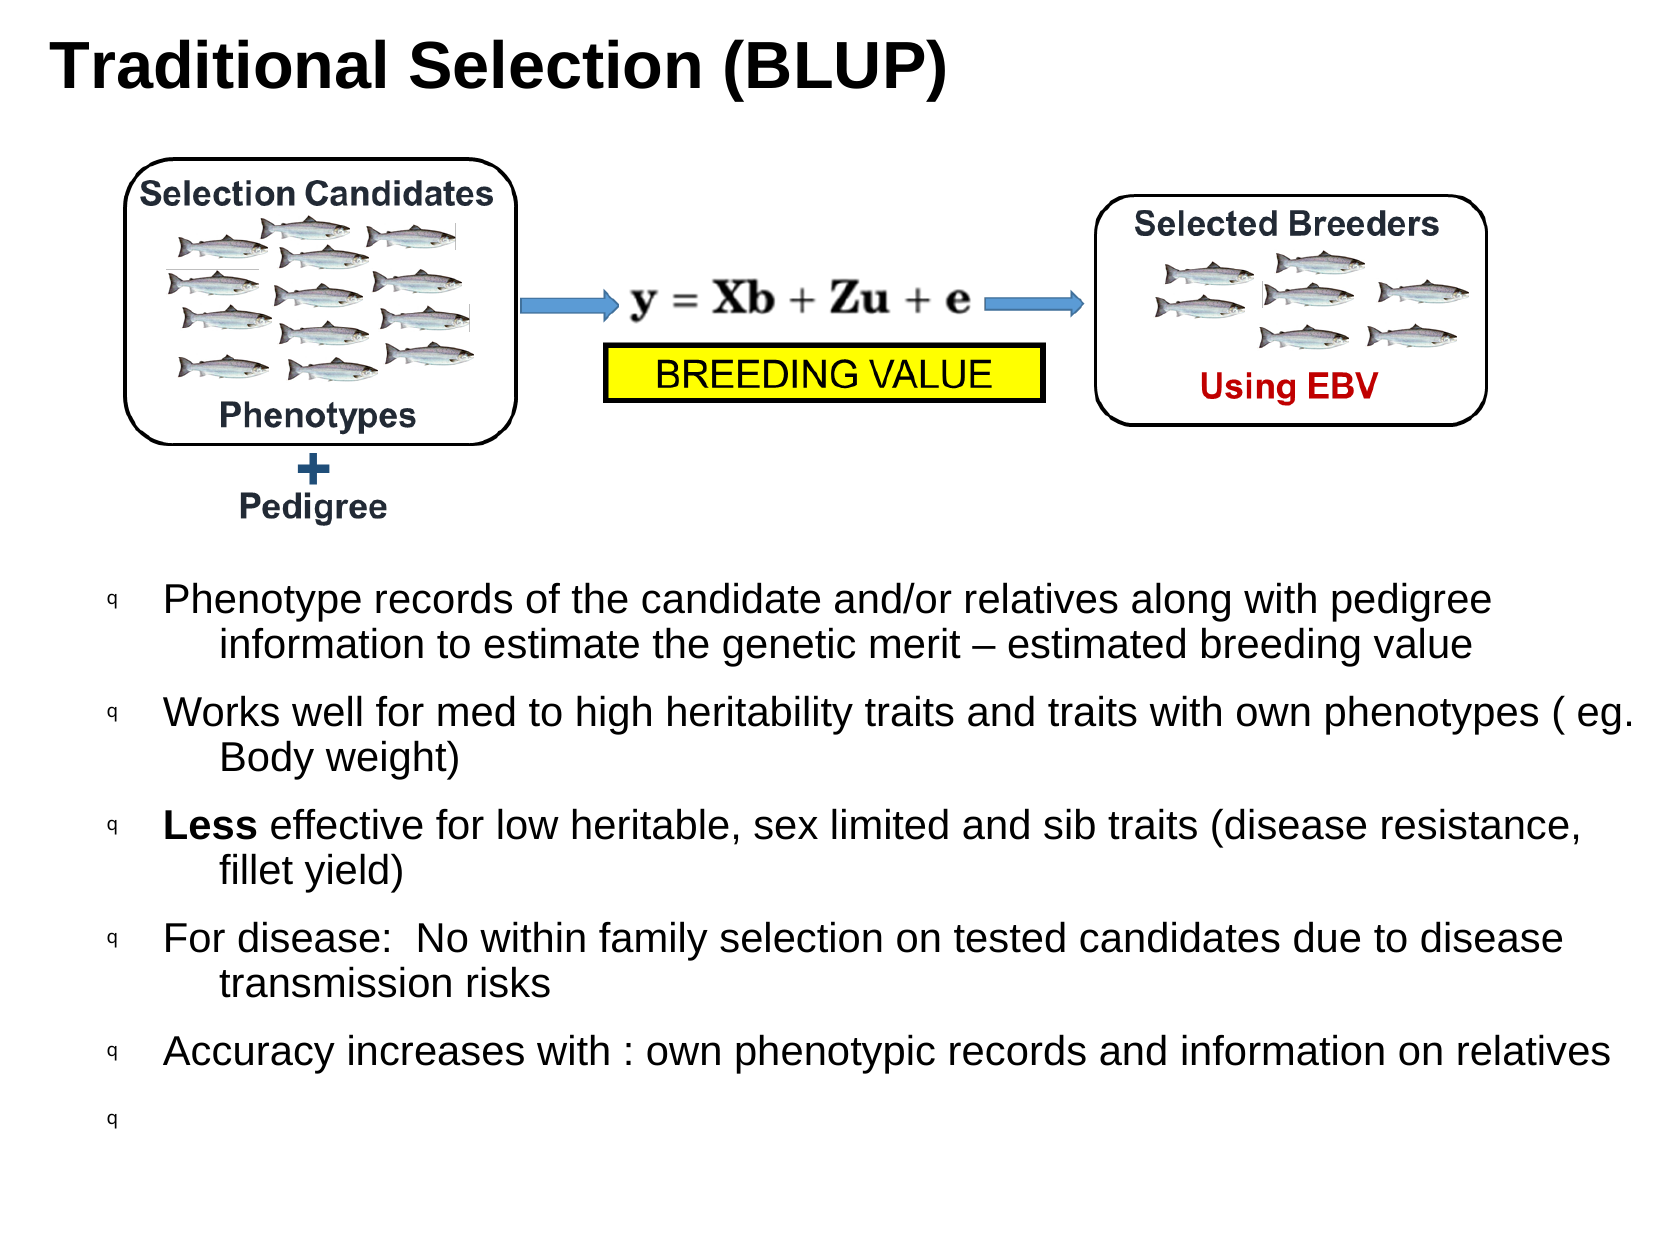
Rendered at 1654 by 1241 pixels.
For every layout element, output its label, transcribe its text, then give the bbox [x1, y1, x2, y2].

list Phenotype records of the candidate and/or relatives along with pedigree information to estimate the genetic merit – estimated breeding value Works well for med to high heritability traits and traits with own phenotypes ( eg. Body weight) Less effective for low heritable, sex limited and sib traits (disease resistance, fillet yield) For disease: No within family selection on tested candidates due to disease transmission risks Accuracy increases with : own phenotypic records and information on relatives [91, 570, 1654, 1175]
picture [94, 152, 1513, 548]
text_box Traditional Selection (BLUP) [34, 29, 1638, 112]
